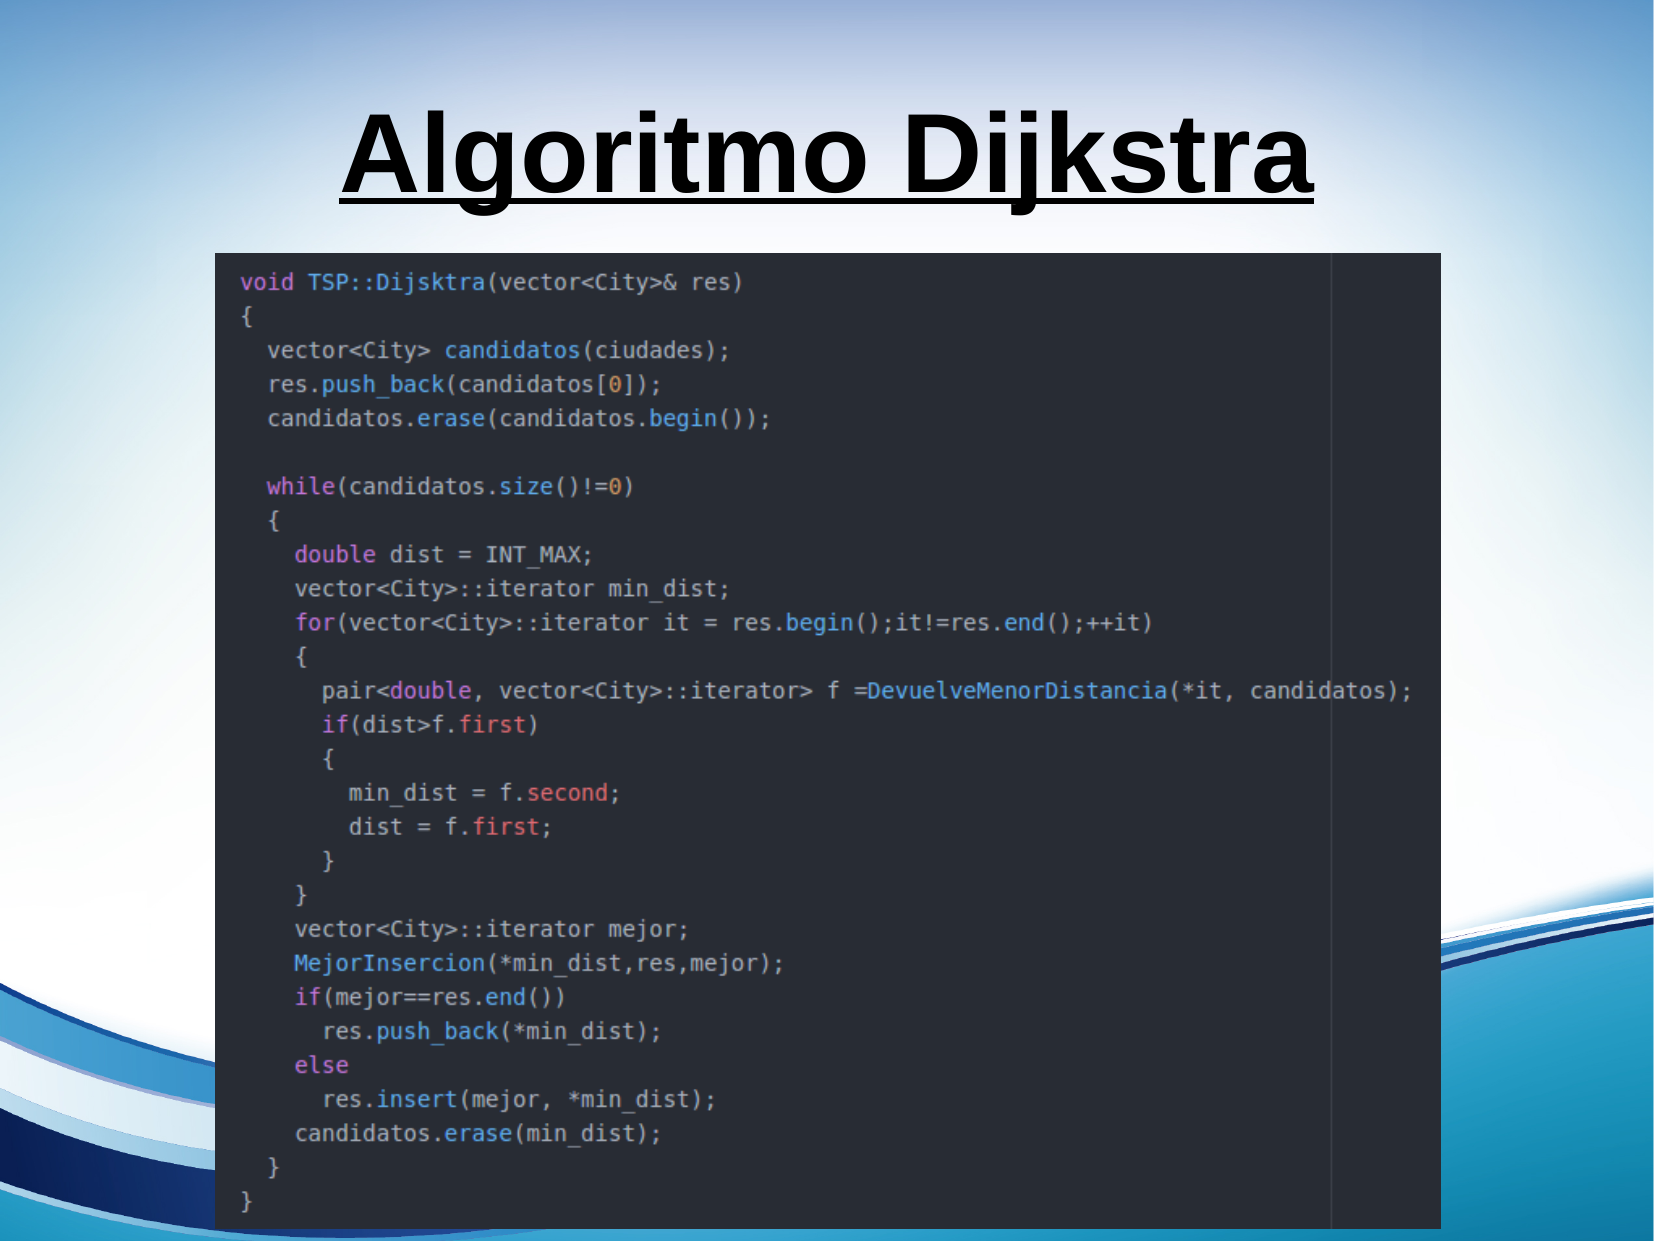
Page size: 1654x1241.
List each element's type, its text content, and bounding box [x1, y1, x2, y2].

title Algoritmo Dijkstra [82, 49, 1571, 257]
picture [0, 0, 1654, 1241]
